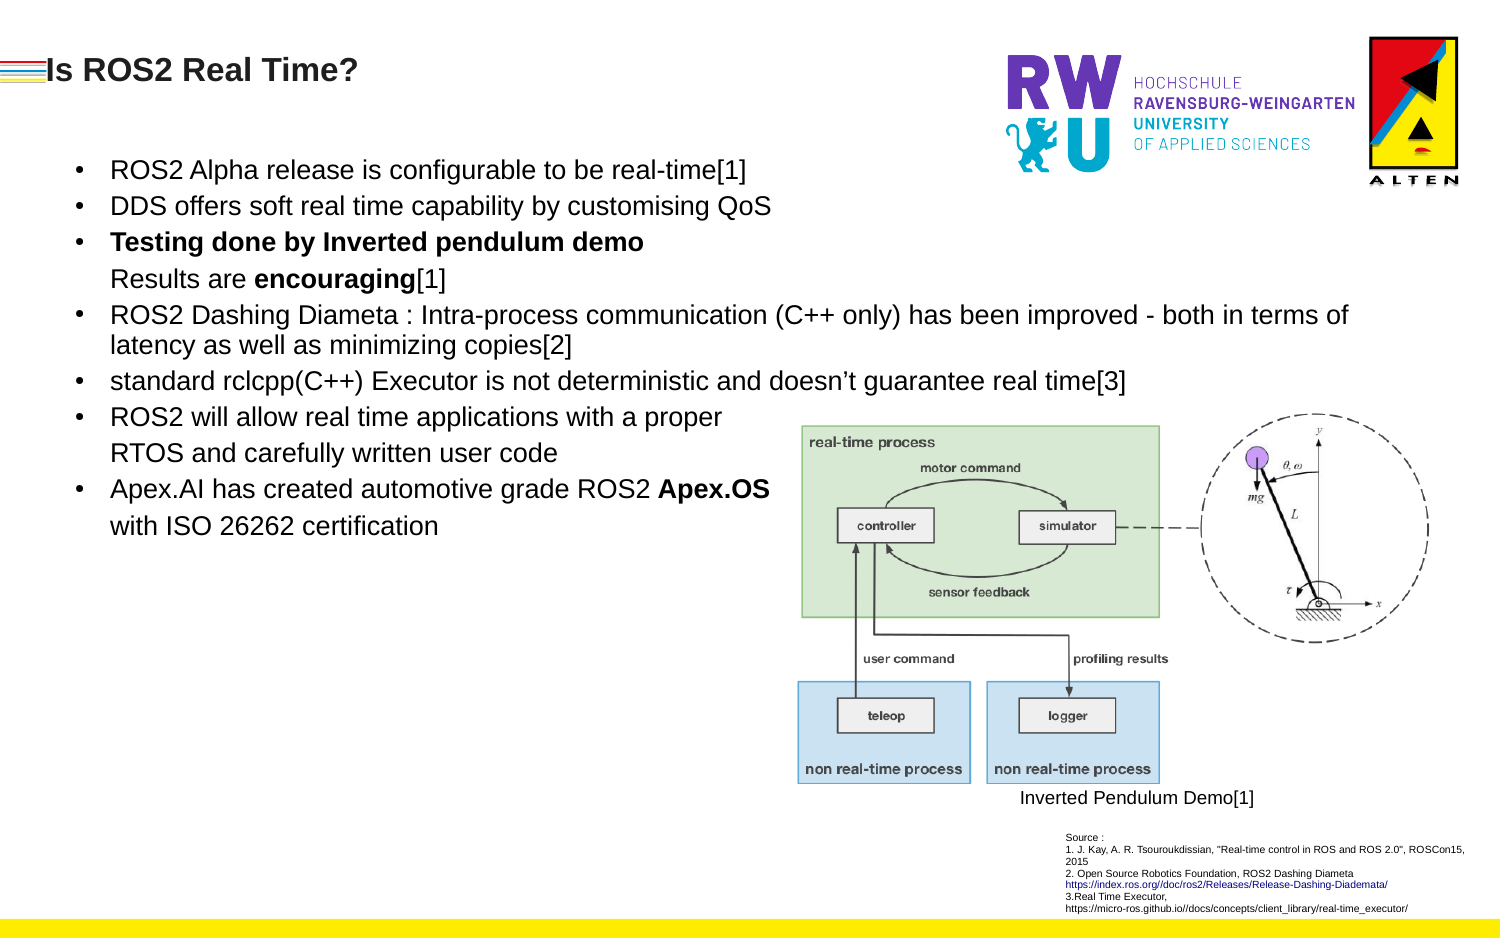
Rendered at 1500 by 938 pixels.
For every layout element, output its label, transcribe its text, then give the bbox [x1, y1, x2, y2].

text_box Inverted Pendulum Demo[1] [1005, 780, 1426, 816]
text_box Source : 1. J. Kay, A. R. Tsouroukdissian, "Real-time control in ROS and ROS 2.0", ROSCon15, 2015 2. Open Source Robotics Foundation, ROS2 Dashing Diameta https://index.ros.org//doc/ros2/Releases/Release-Dashing-Diademata/ 3.Real Time Executor, https://micro-ros.github.io//docs/concepts/client_library/real-time_executor/ [1050, 825, 1500, 934]
picture [795, 400, 1440, 791]
title Is ROS2 Real Time? [45, 0, 1359, 146]
text_box ROS2 Alpha release is configurable to be real-time[1] DDS offers soft real time capability by customising QoS Testing done by Inverted pendulum demo Results are encouraging[1] ROS2 Dashing Diameta : Intra-process communication (C++ only) has been improved - both in terms of latency as well as minimizing copies[2] standard rclcpp(C++) Executor is not deterministic and doesn’t guarantee real time[3] ROS2 will allow real time applications with a proper RTOS and carefully written user code Apex.AI has created automotive grade ROS2 Apex.OS with ISO 26262 certification [60, 147, 1411, 621]
